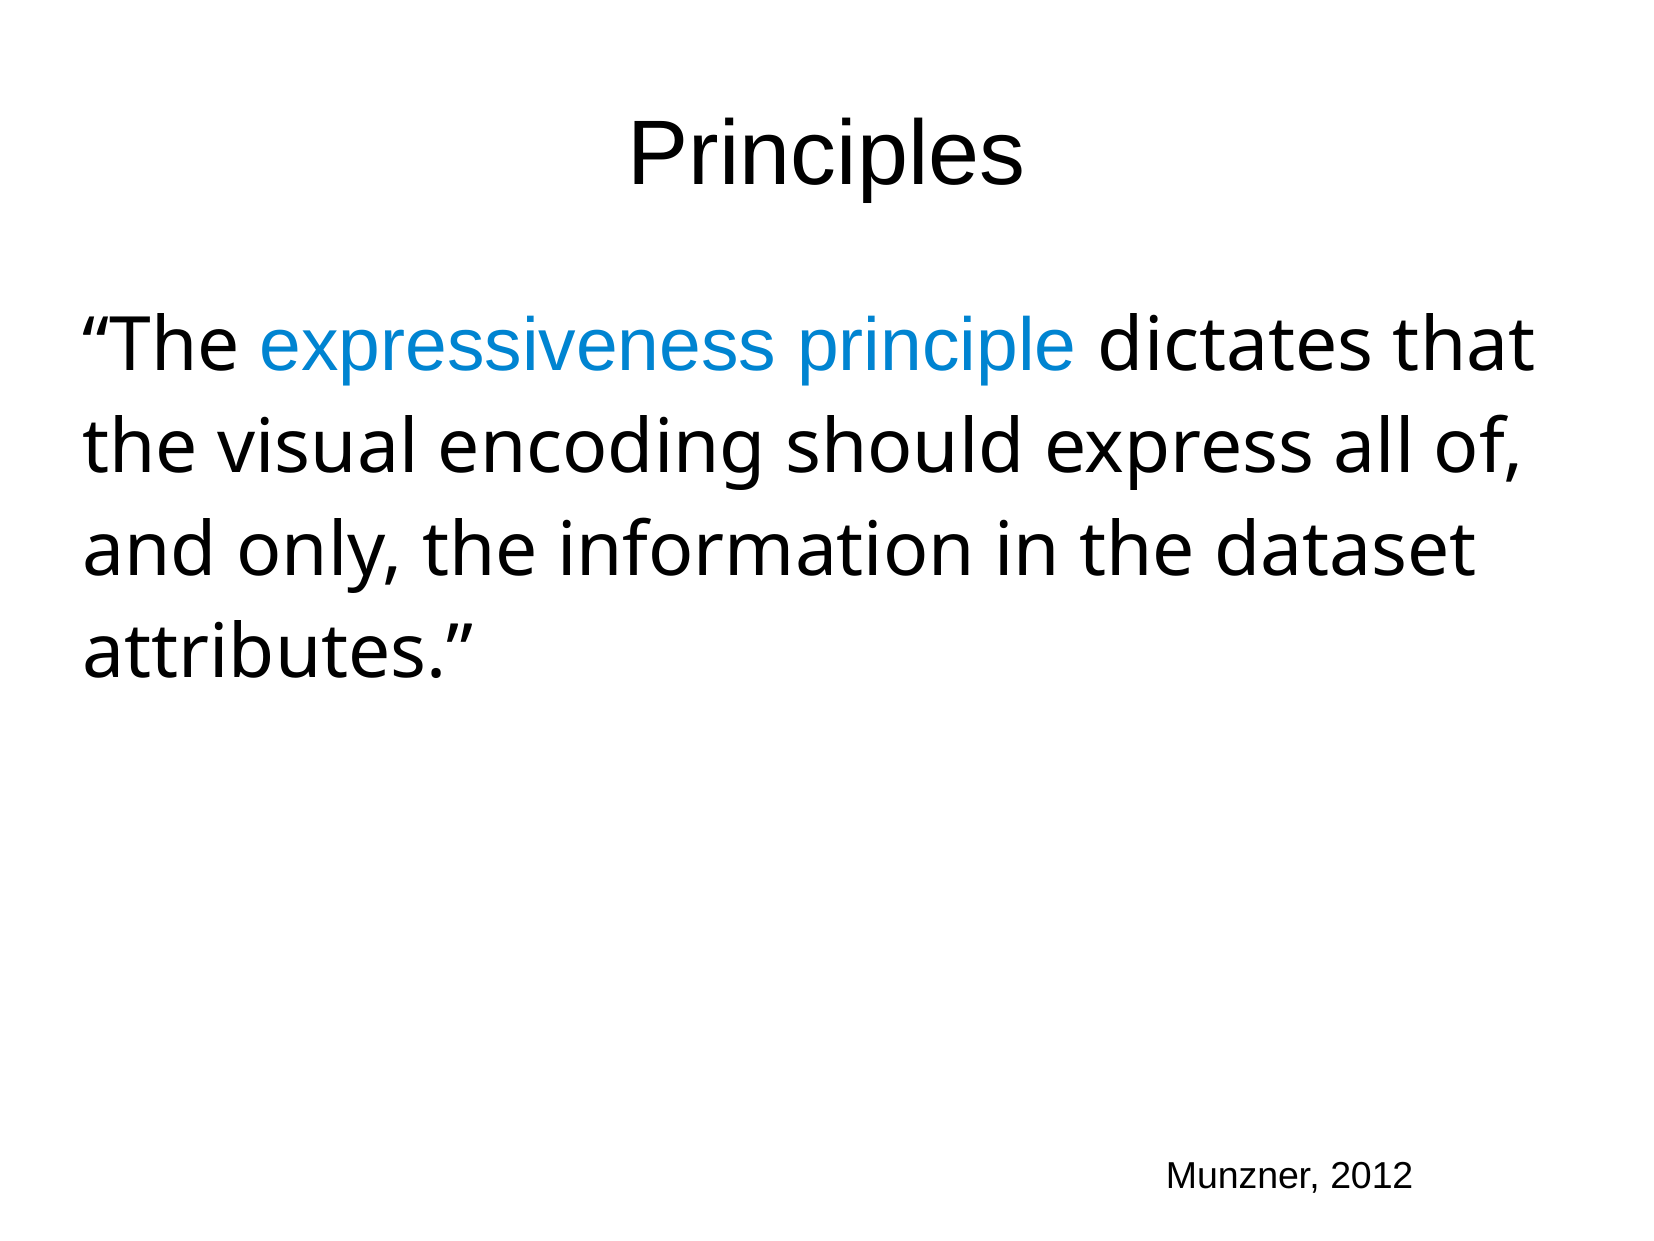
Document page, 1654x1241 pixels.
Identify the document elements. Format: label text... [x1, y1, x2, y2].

list “The expressiveness principle dictates that the visual encoding should express all of, and only, the information in the dataset attributes.” [82, 290, 1571, 1109]
title Principles [82, 49, 1571, 257]
list Munzner, 2012 [1095, 1155, 1636, 1216]
